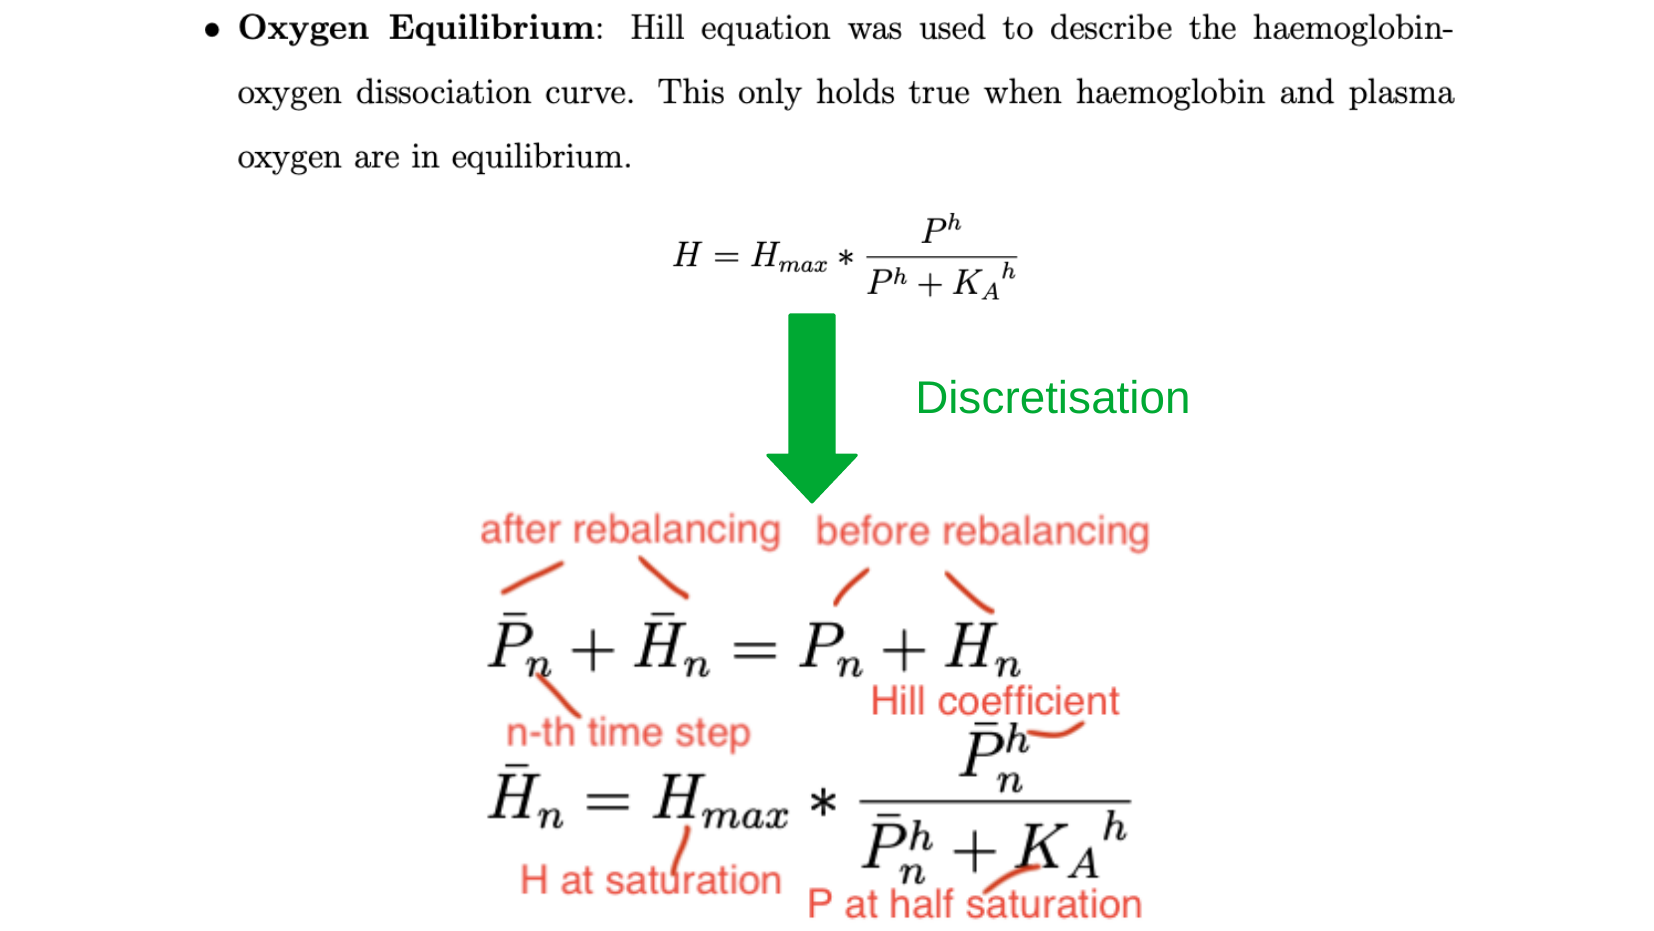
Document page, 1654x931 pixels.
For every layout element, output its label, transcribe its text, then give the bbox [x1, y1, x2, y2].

picture [183, 0, 1477, 325]
text_box [767, 314, 857, 503]
picture [472, 476, 1152, 930]
list Discretisation [844, 372, 1288, 461]
